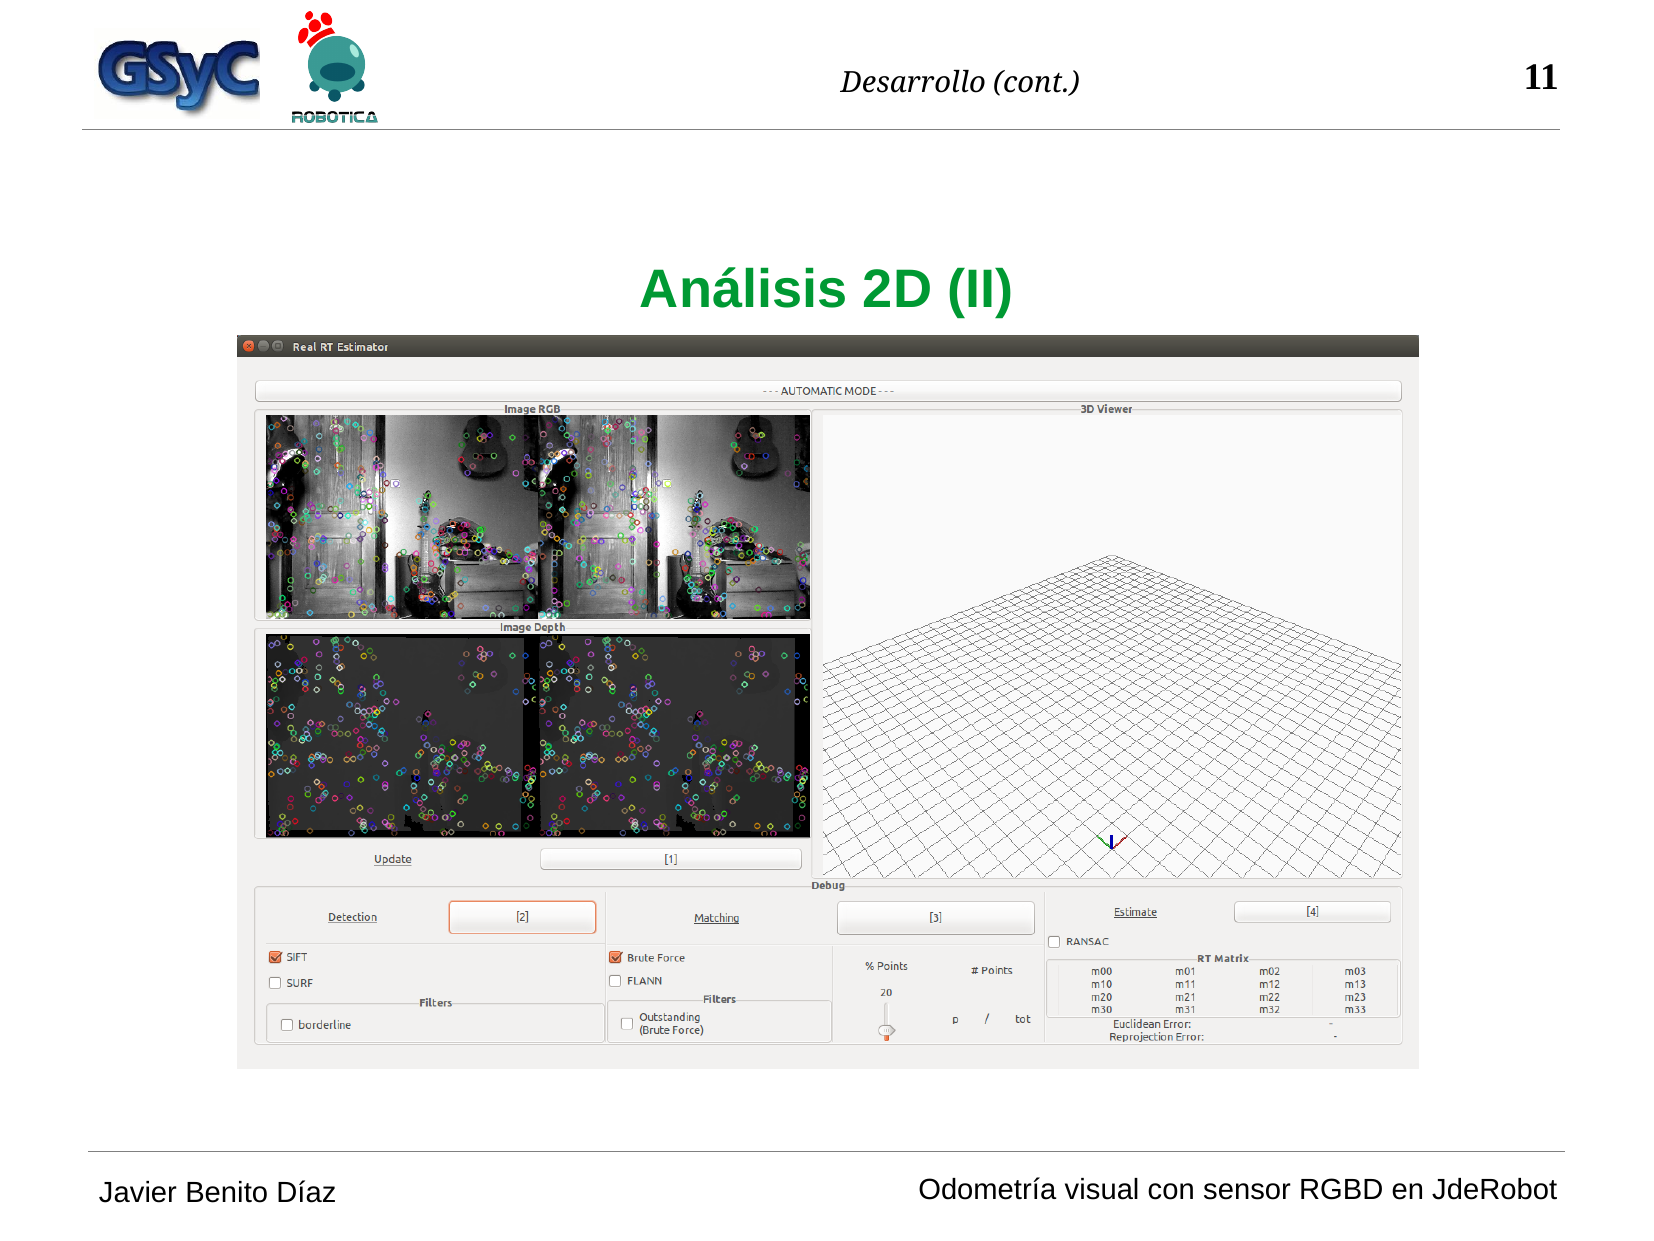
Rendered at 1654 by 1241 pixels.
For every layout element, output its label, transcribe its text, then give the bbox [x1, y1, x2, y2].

picture [94, 28, 260, 119]
picture [237, 443, 1419, 1069]
text_box Desarrollo (cont.) [709, 53, 1211, 103]
picture [292, 11, 378, 123]
title Análisis 2D (II) [82, 236, 1571, 443]
